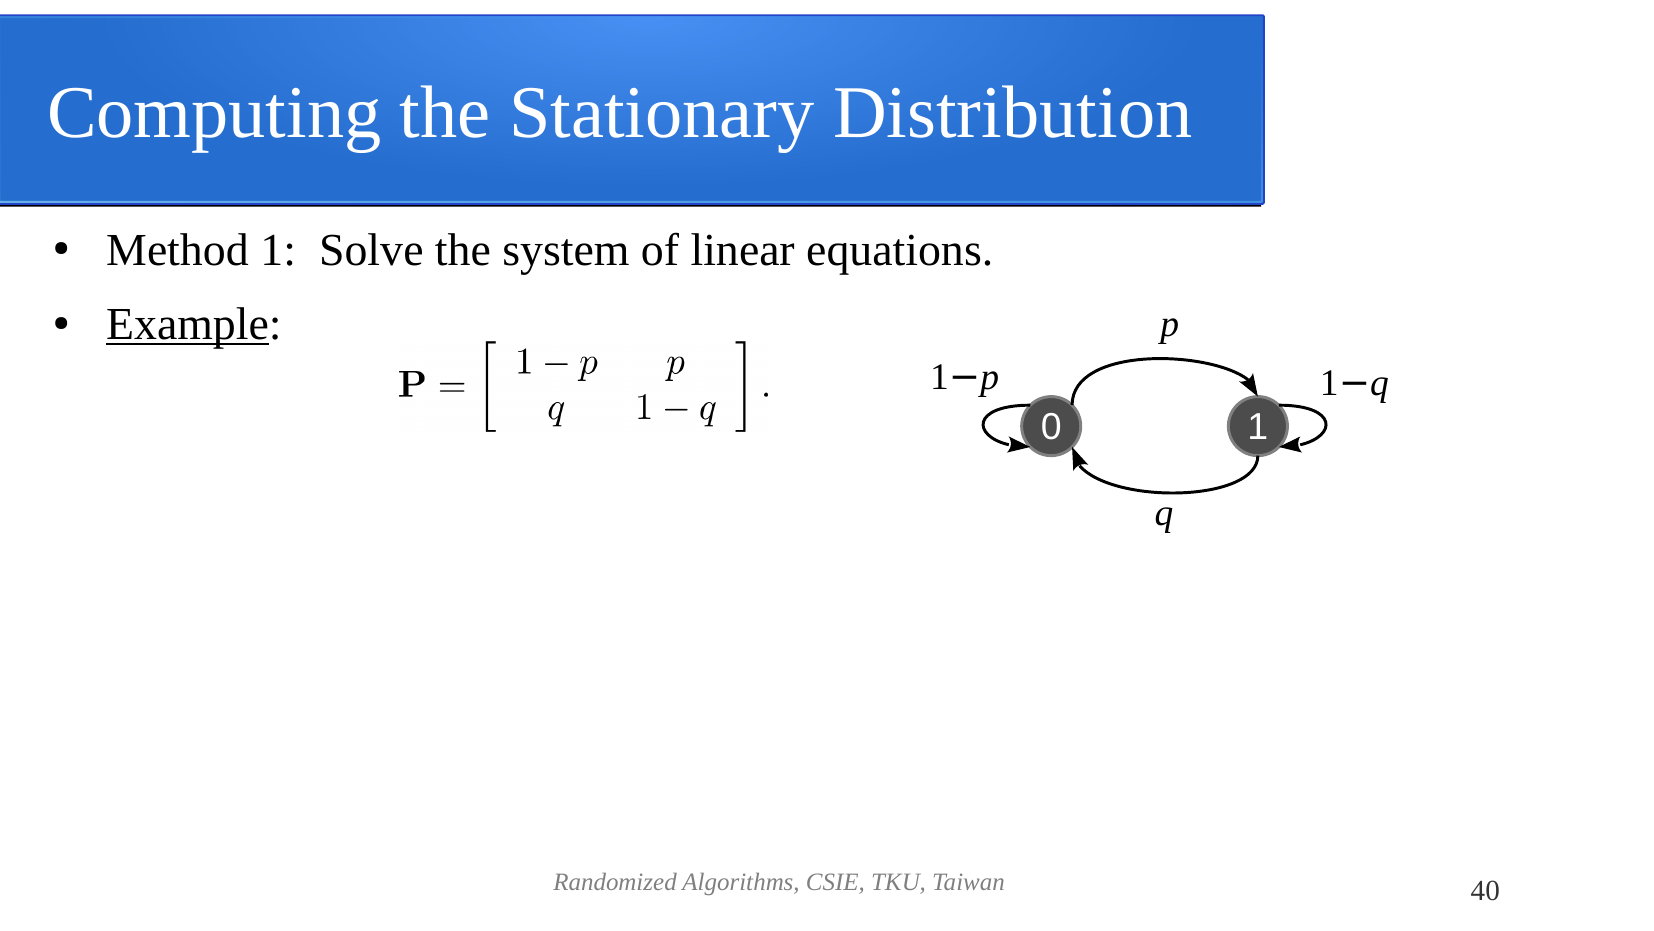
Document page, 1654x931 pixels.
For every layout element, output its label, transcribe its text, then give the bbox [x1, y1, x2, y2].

list Method 1: Solve the system of linear equations. Example: [35, 224, 1524, 764]
text_box 1 [1228, 396, 1288, 456]
text_box 0 [1021, 396, 1081, 456]
picture [399, 341, 768, 432]
text_box q [1139, 484, 1211, 541]
title Computing the Stationary Distribution [47, 35, 1199, 189]
text_box p [1145, 295, 1217, 352]
text_box 1−q [1305, 348, 1424, 414]
text_box 1−p [915, 342, 1034, 408]
